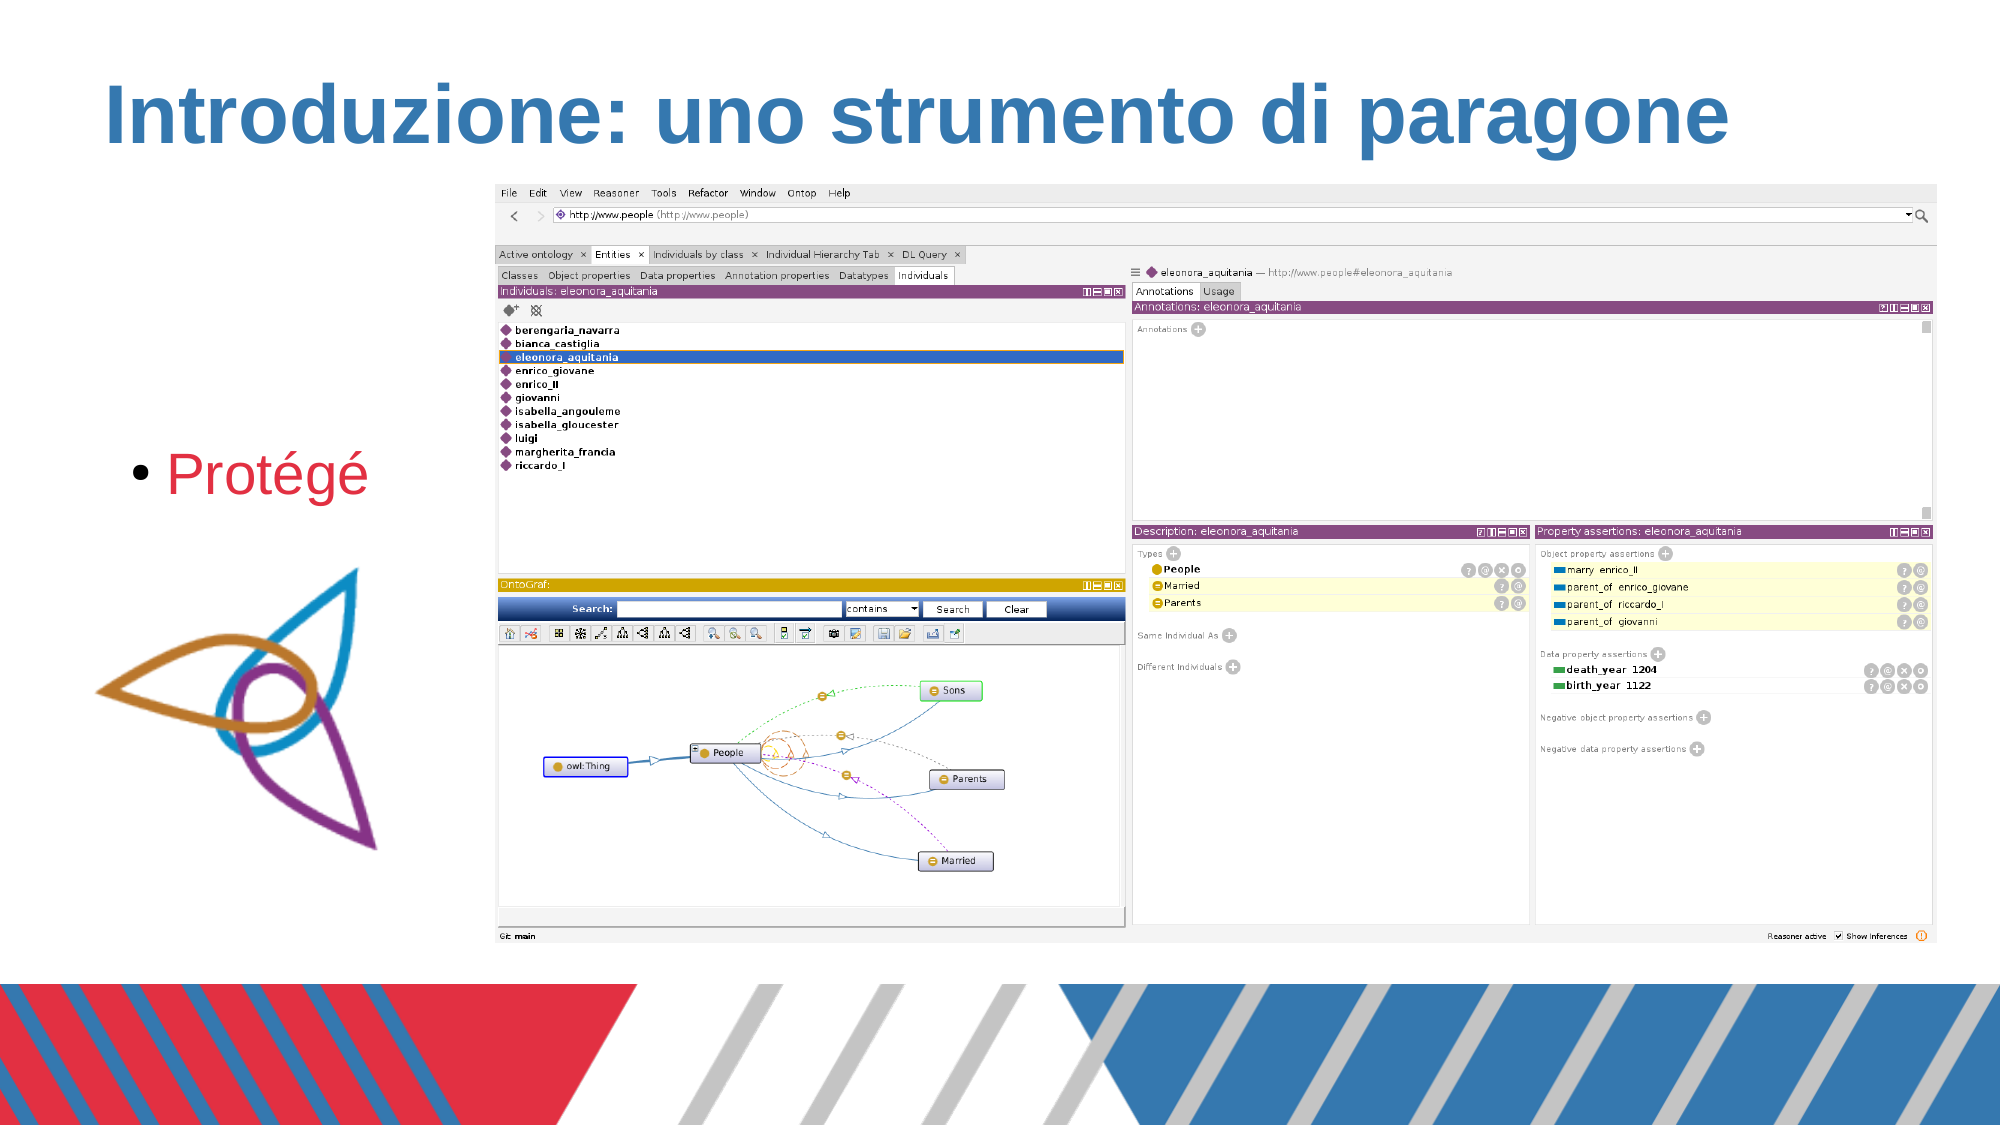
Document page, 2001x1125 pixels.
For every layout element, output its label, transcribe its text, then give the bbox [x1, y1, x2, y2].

picture [94, 566, 383, 858]
table_header [1937, 436, 1986, 579]
picture [0, 984, 2000, 1125]
picture [495, 184, 1937, 943]
table_cell [1937, 580, 1986, 723]
table_cell [1, 580, 94, 723]
title Introduzione: uno strumento di paragone [89, 64, 1828, 171]
table_cell [383, 580, 495, 723]
table_header Protégé [1, 436, 495, 579]
